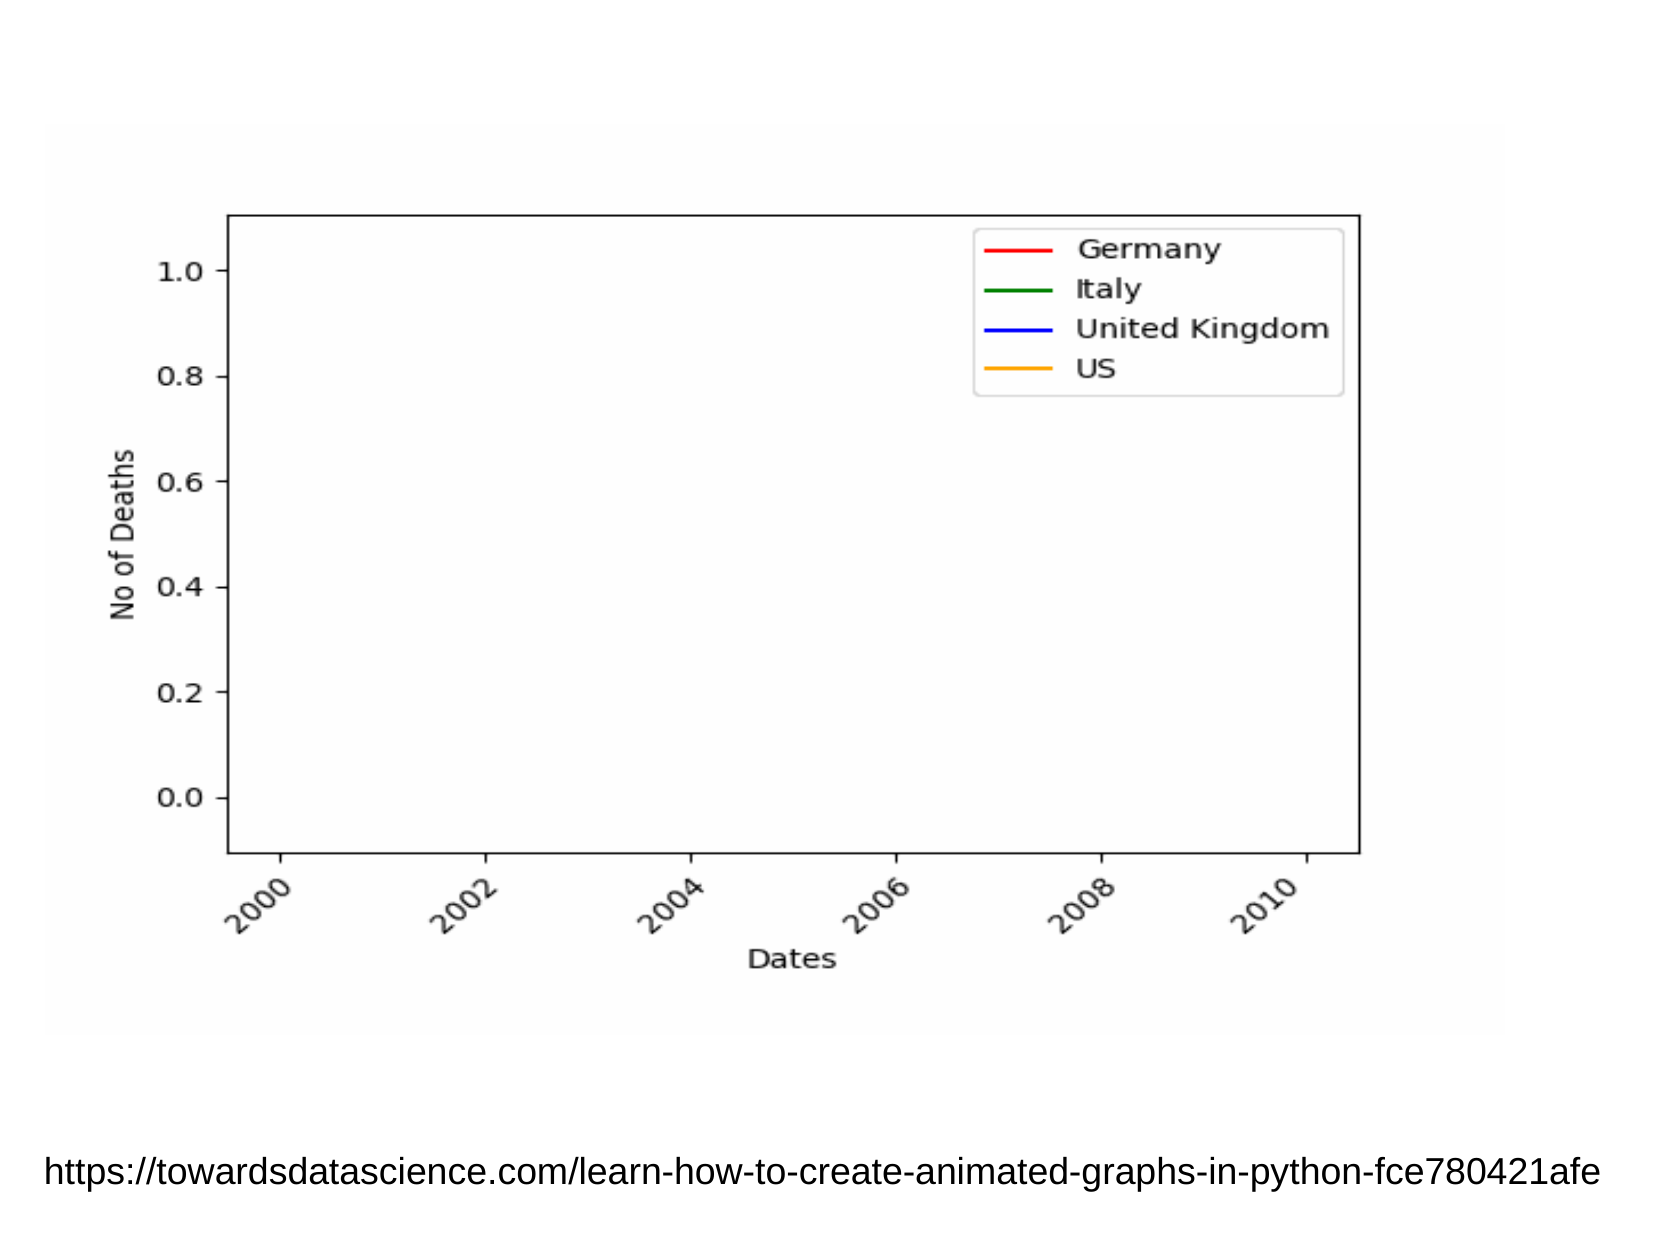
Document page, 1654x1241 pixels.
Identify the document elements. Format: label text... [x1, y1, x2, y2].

picture [45, 124, 1505, 1036]
text_box https://towardsdatascience.com/learn-how-to-create-animated-graphs-in-python-fce780421afe [29, 1143, 1621, 1201]
